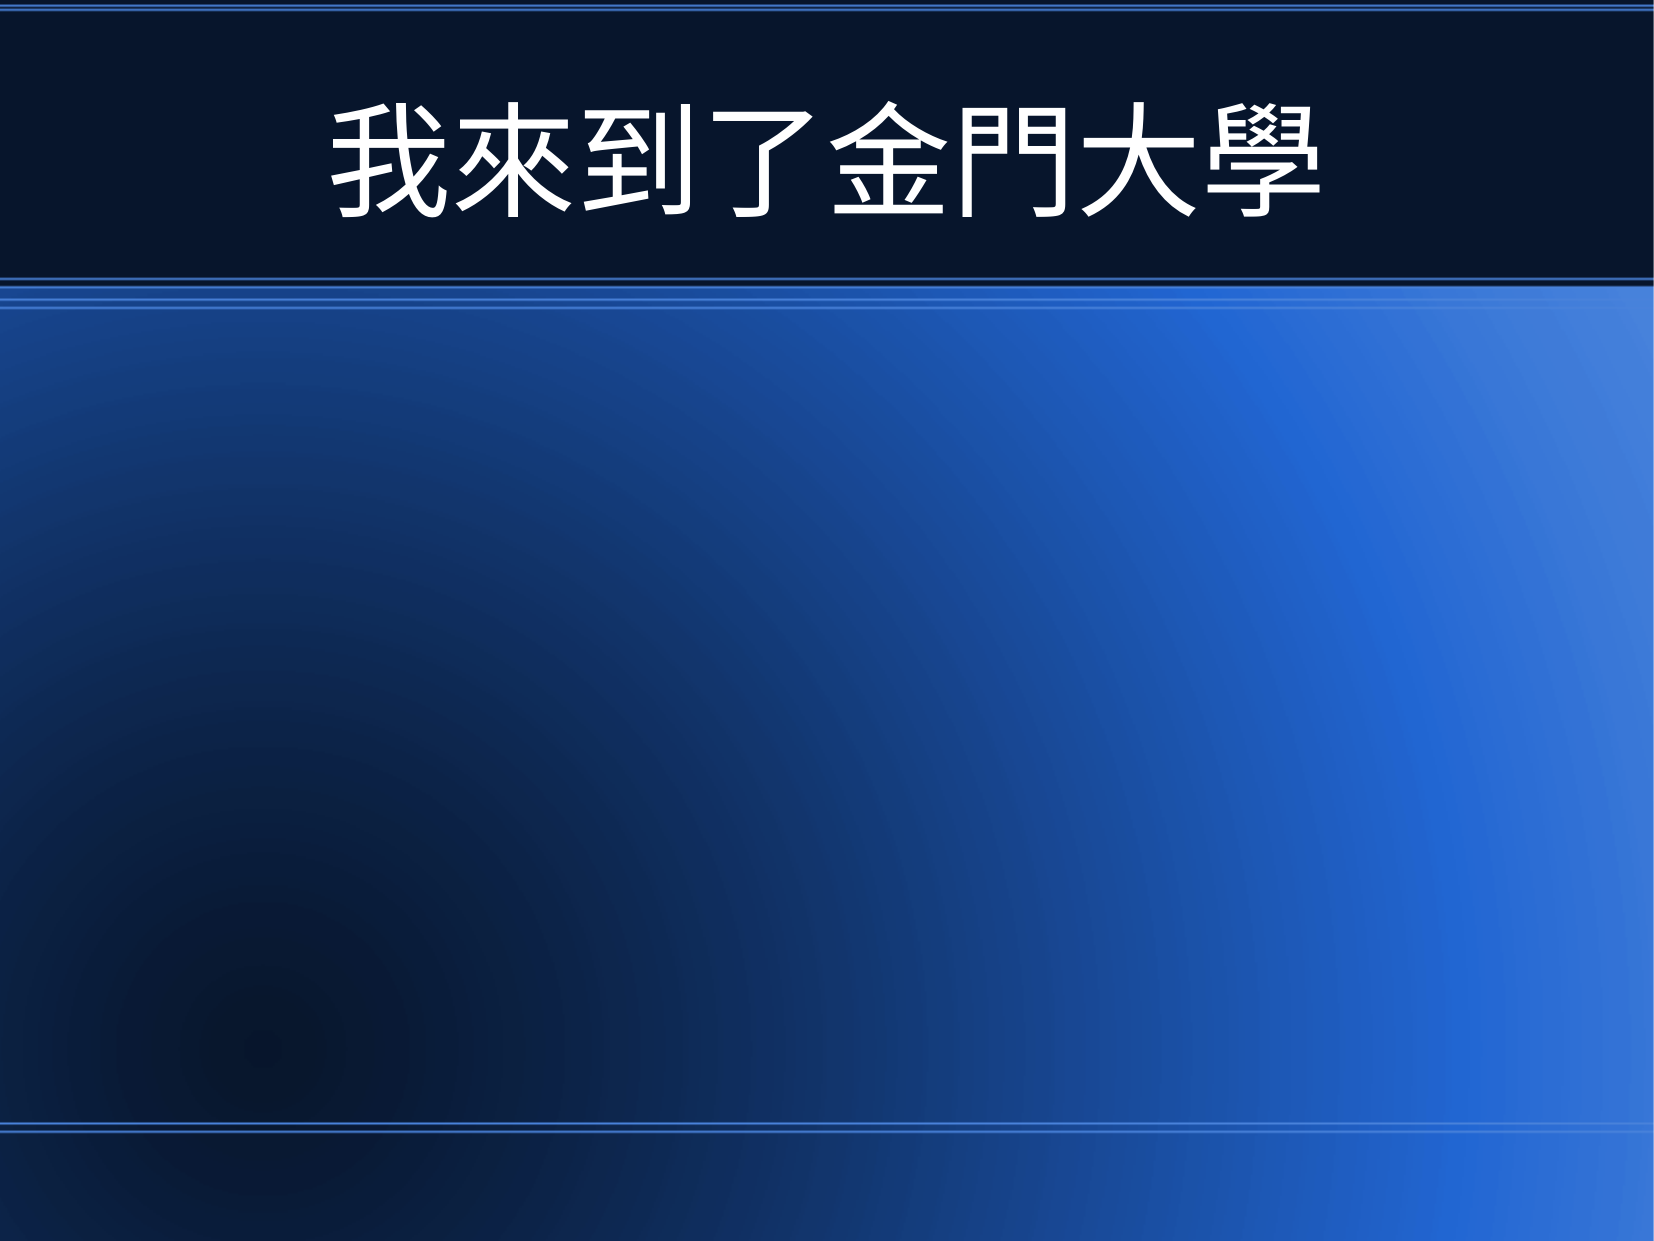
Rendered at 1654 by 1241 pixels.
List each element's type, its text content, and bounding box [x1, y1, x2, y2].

picture [0, 0, 1654, 1241]
title 我來到了金門大學 [82, 49, 1571, 257]
